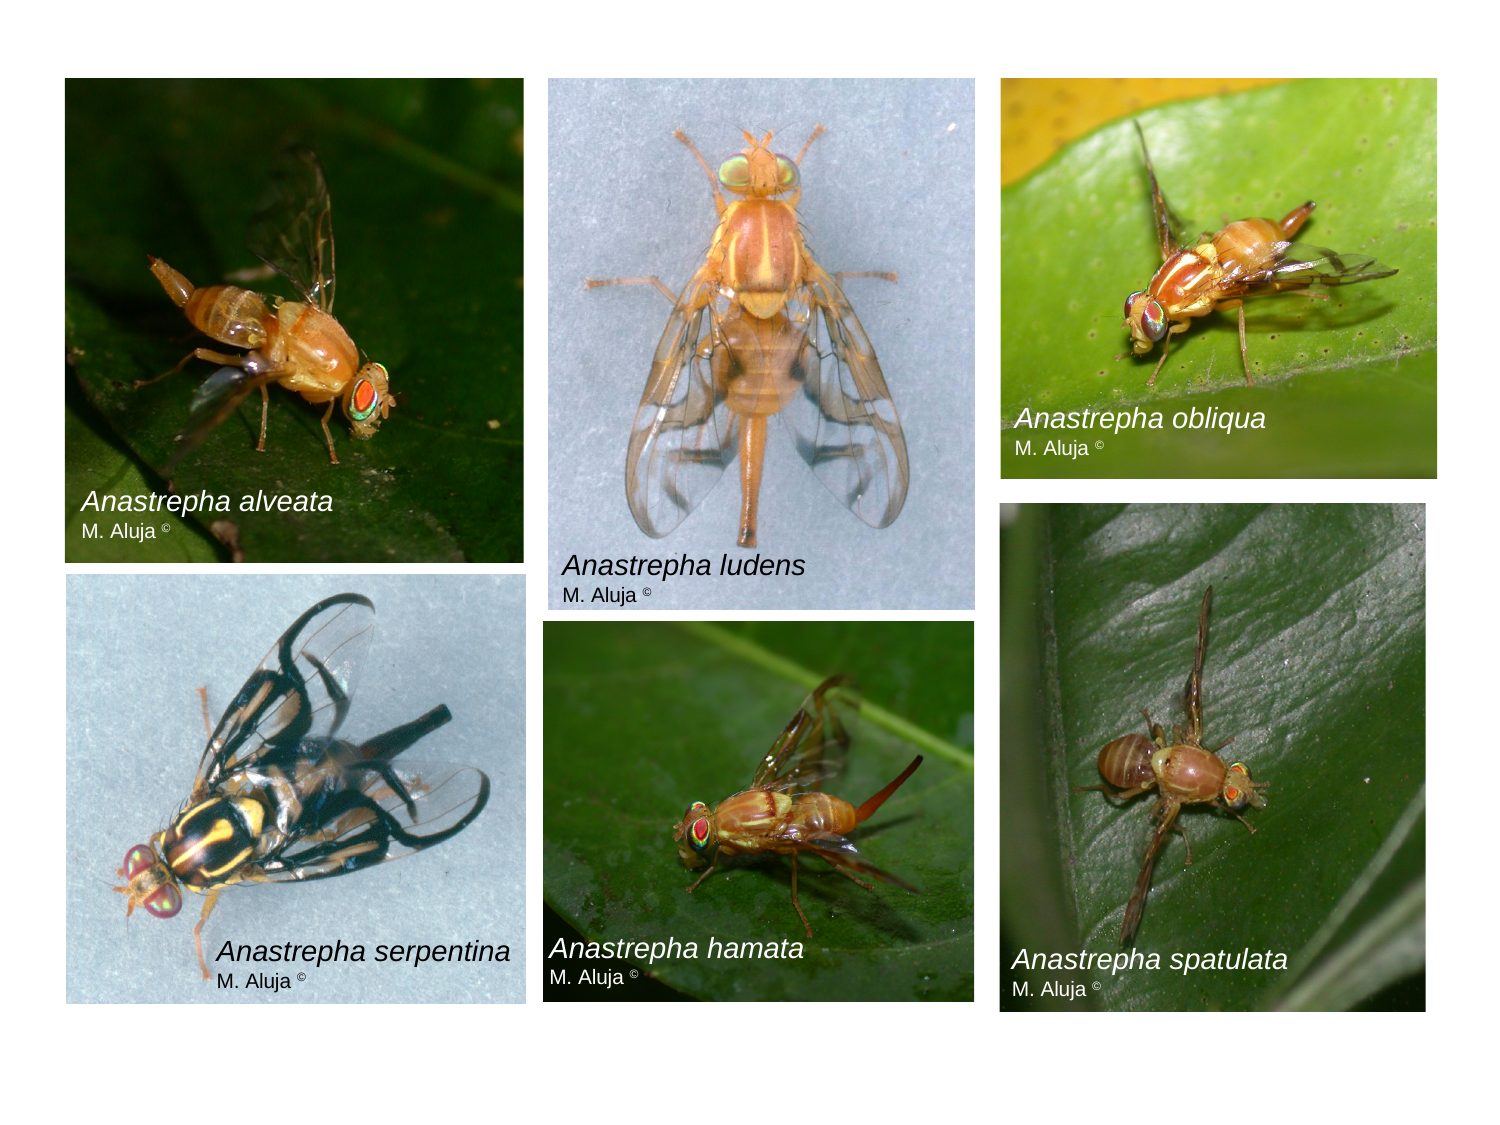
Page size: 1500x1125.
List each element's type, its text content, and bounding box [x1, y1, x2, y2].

picture [999, 503, 1426, 1012]
picture [1000, 78, 1438, 479]
picture [64, 78, 524, 563]
picture [66, 574, 526, 1004]
text_box Anastrepha obliqua M. Aluja © [999, 392, 1282, 468]
picture [543, 621, 975, 1002]
text_box Anastrepha ludens M. Aluja © [547, 539, 822, 615]
text_box Anastrepha alveata M. Aluja © [66, 474, 349, 551]
text_box Anastrepha hamata M. Aluja © [534, 921, 820, 997]
text_box Anastrepha serpentina M. Aluja © [201, 924, 527, 1001]
text_box Anastrepha spatulata M. Aluja © [997, 933, 1304, 1009]
picture [548, 78, 975, 610]
